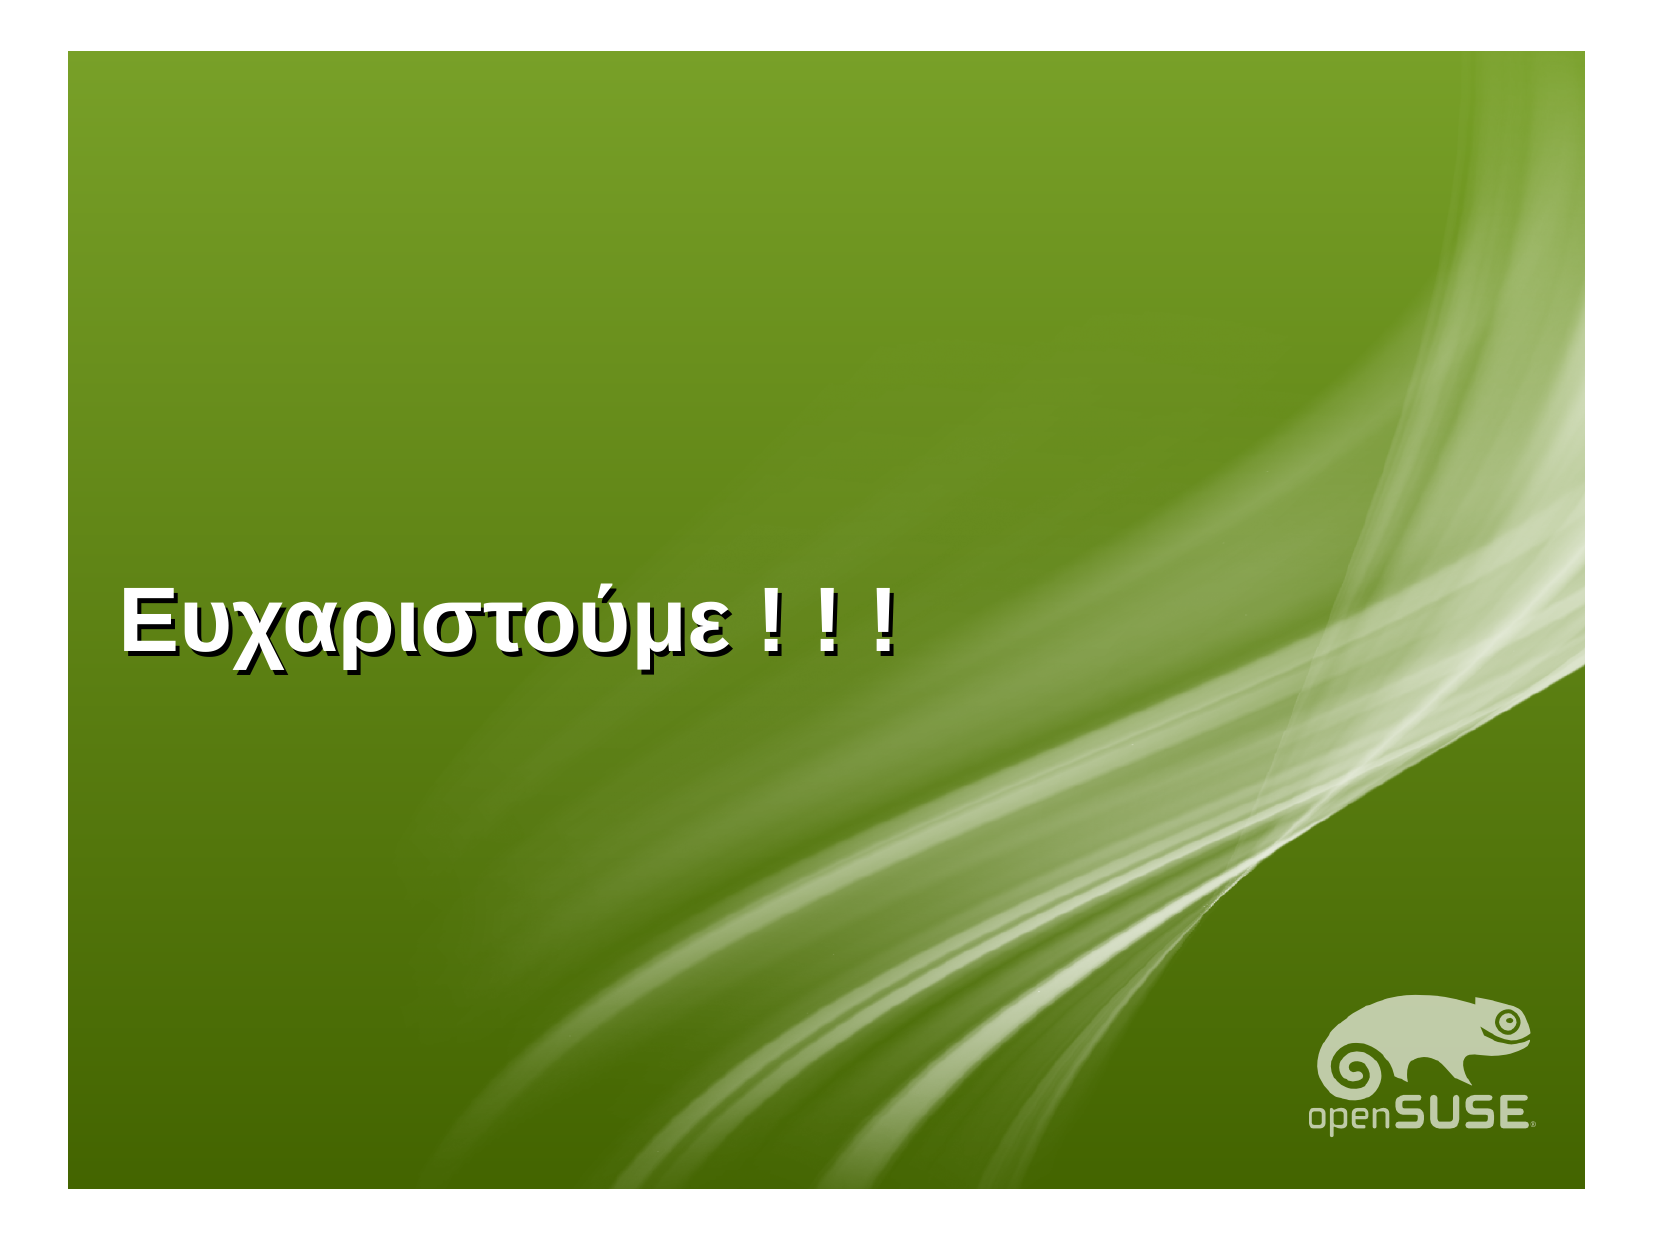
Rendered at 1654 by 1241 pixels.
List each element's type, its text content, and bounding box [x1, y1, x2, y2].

picture [68, 51, 1585, 1189]
title Ευχαριστούμε ! ! ! [118, 457, 1607, 783]
